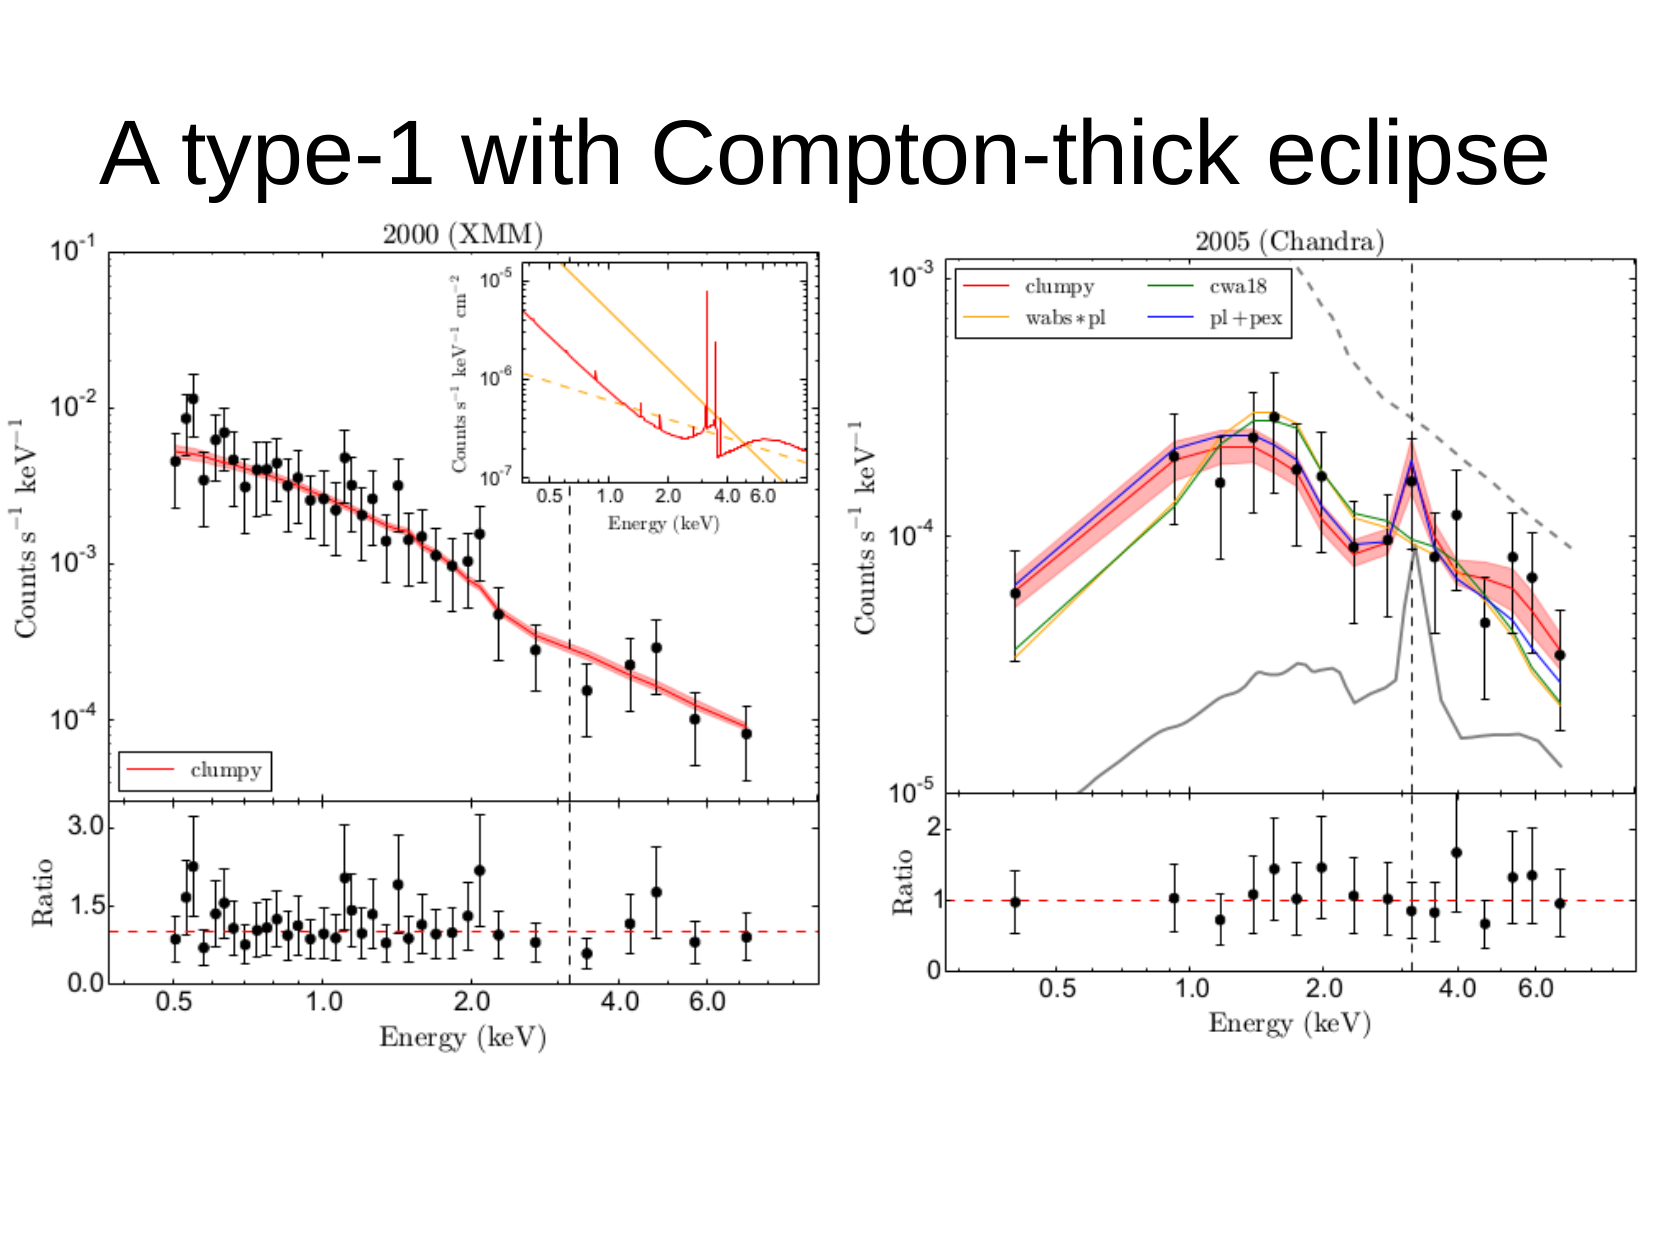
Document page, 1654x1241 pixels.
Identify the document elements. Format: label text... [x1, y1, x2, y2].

picture [5, 213, 1652, 1070]
title A type-1 with Compton-thick eclipse [82, 49, 1571, 219]
